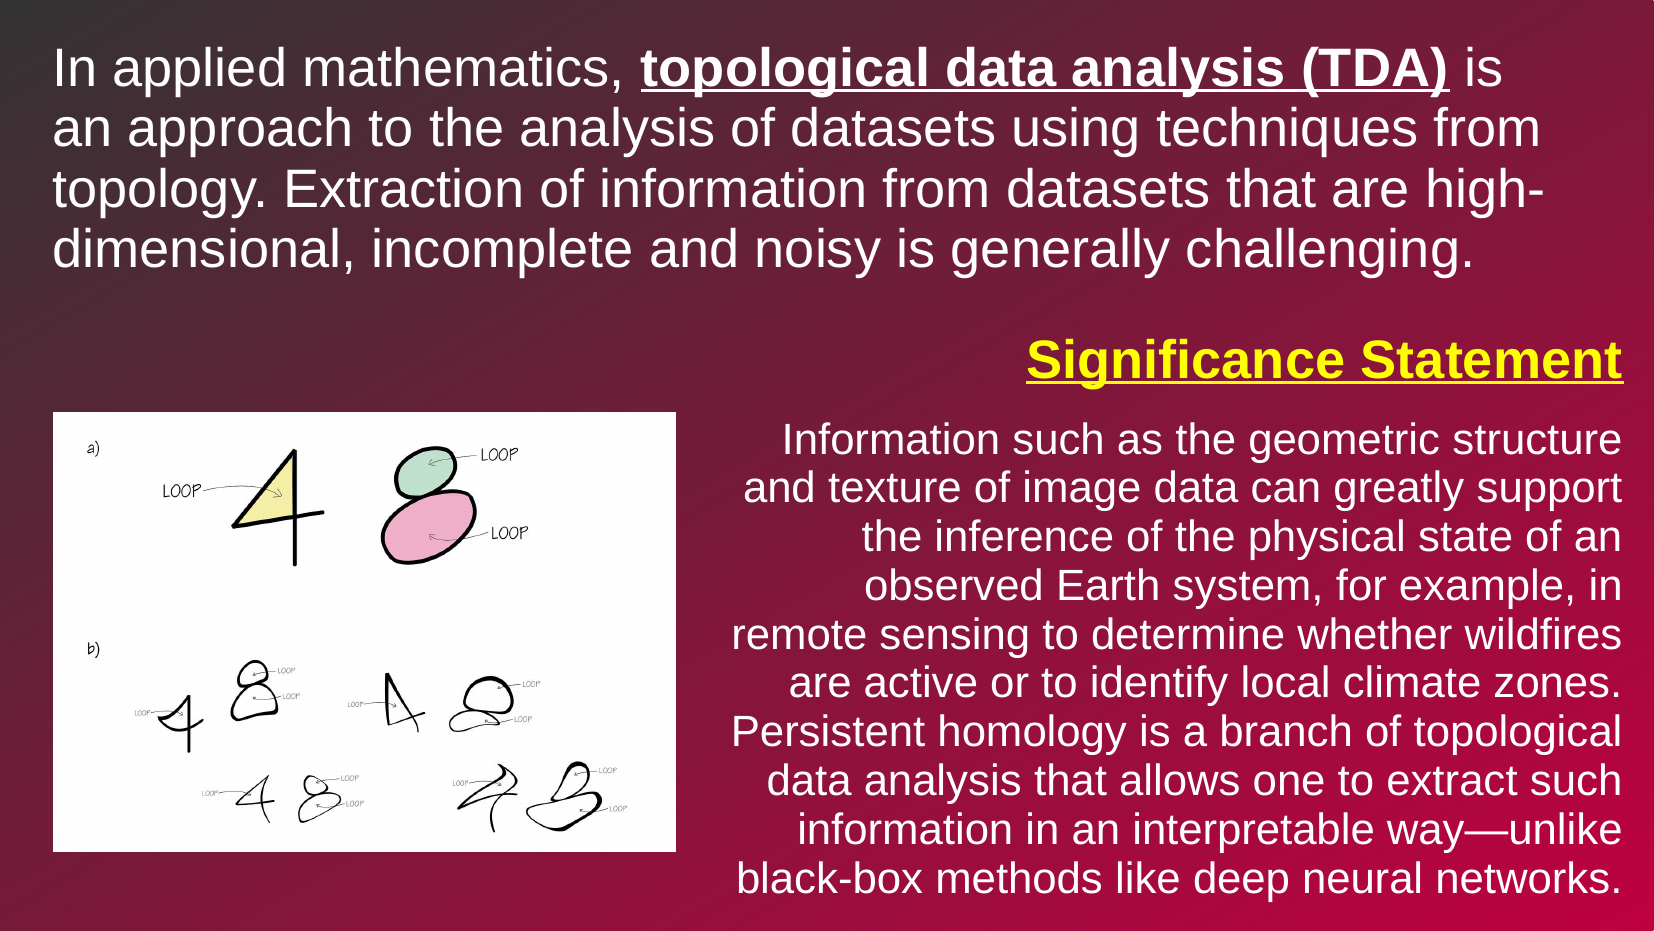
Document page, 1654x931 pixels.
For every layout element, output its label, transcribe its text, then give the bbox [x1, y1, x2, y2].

picture [53, 412, 676, 852]
text_box In applied mathematics, topological data analysis (TDA) is an approach to the analysis of datasets using techniques from topology. Extraction of information from datasets that are high-dimensional, incomplete and noisy is generally challenging. [37, 29, 1576, 287]
text_box Significance Statement Information such as the geometric structure and texture of image data can greatly support the inference of the physical state of an observed Earth system, for example, in remote sensing to determine whether wildfires are active or to identify local climate zones. Persistent homology is a branch of topological data analysis that allows one to extract such information in an interpretable way—unlike black-box methods like deep neural networks. [712, 321, 1639, 910]
